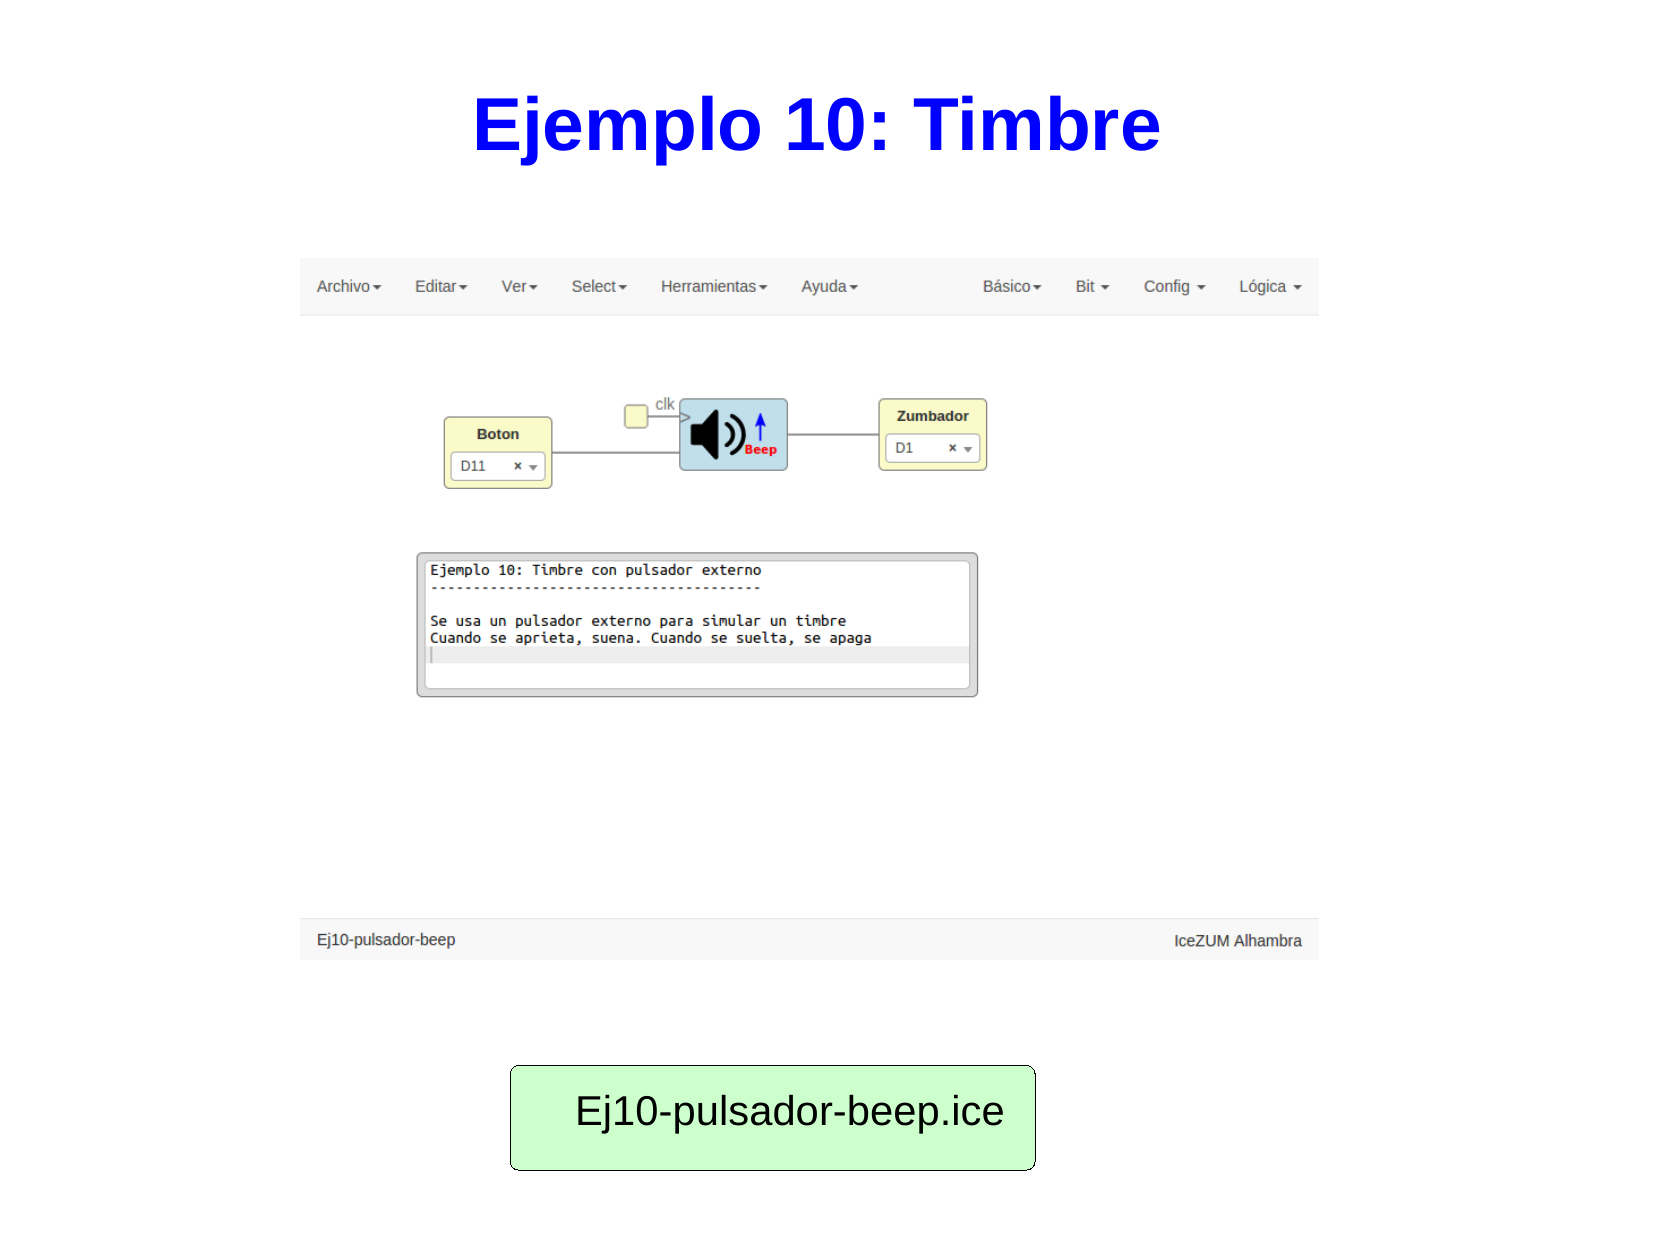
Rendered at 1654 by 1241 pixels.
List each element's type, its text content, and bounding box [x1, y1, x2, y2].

text_box Ejemplo 10: Timbre [90, 75, 1546, 174]
text_box Ej10-pulsador-beep.ice [525, 1080, 1021, 1188]
picture [300, 258, 1319, 961]
text_box [510, 1065, 1036, 1171]
